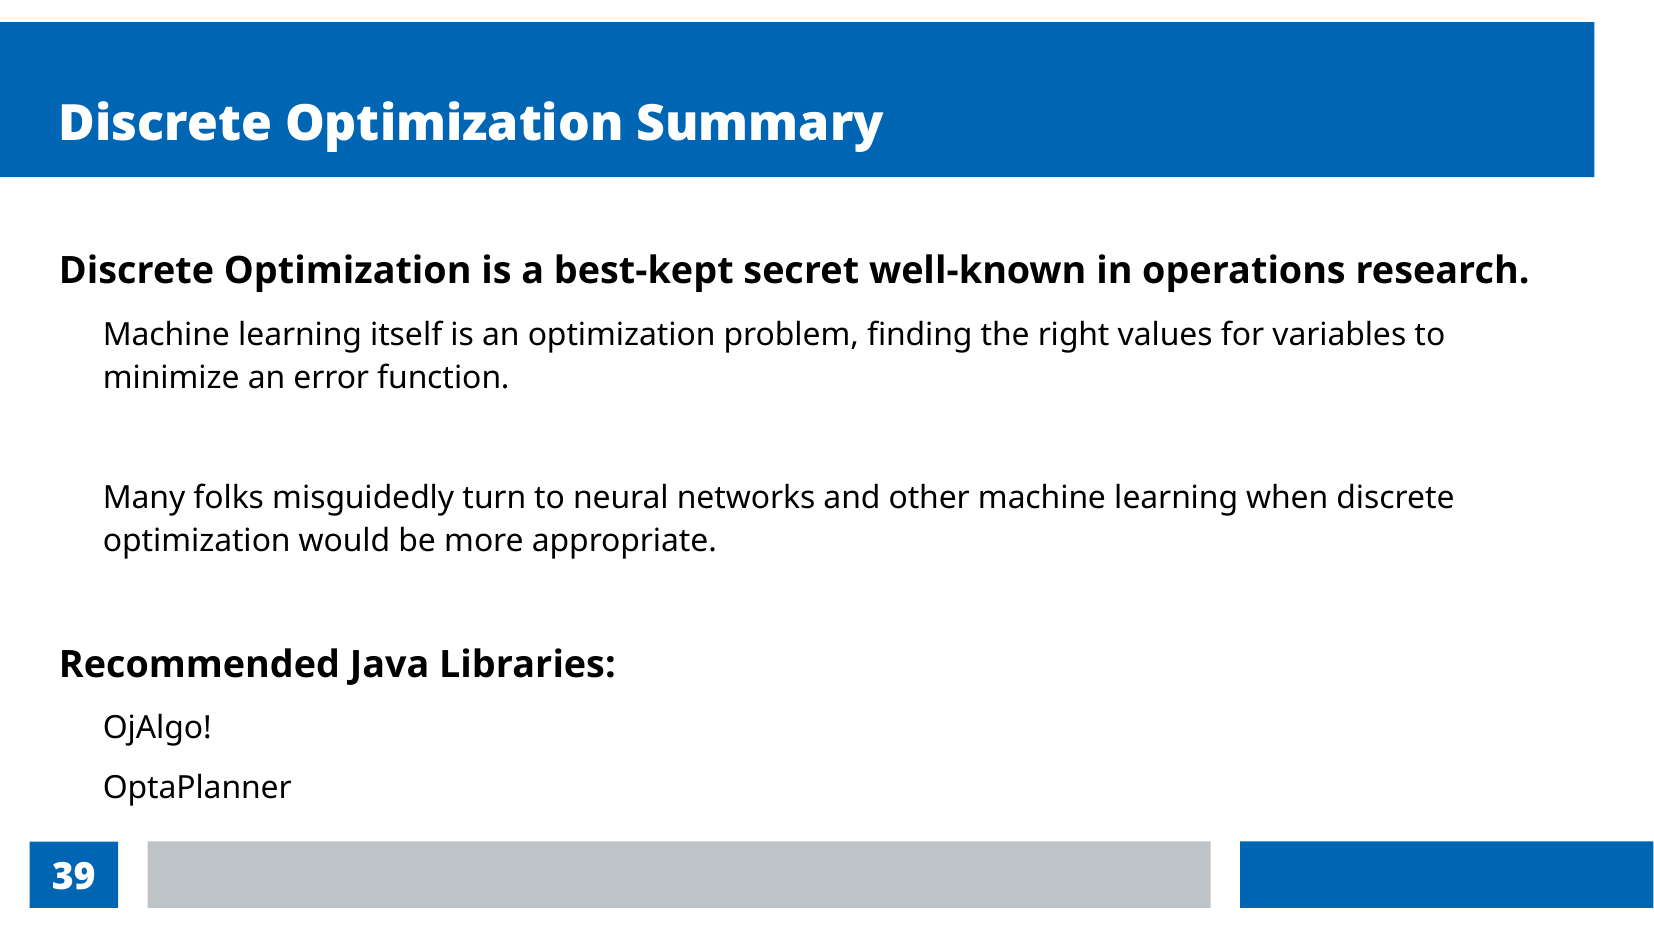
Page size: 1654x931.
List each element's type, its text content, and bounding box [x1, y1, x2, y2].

title Discrete Optimization Summary [59, 44, 1595, 156]
list Discrete Optimization is a best-kept secret well-known in operations research. Machine learning itself is an optimization problem, finding the right values for variables to minimize an error function. Many folks misguidedly turn to neural networks and other machine learning when discrete optimization would be more appropriate. Recommended Java Libraries: OjAlgo! OptaPlanner [59, 243, 1565, 820]
